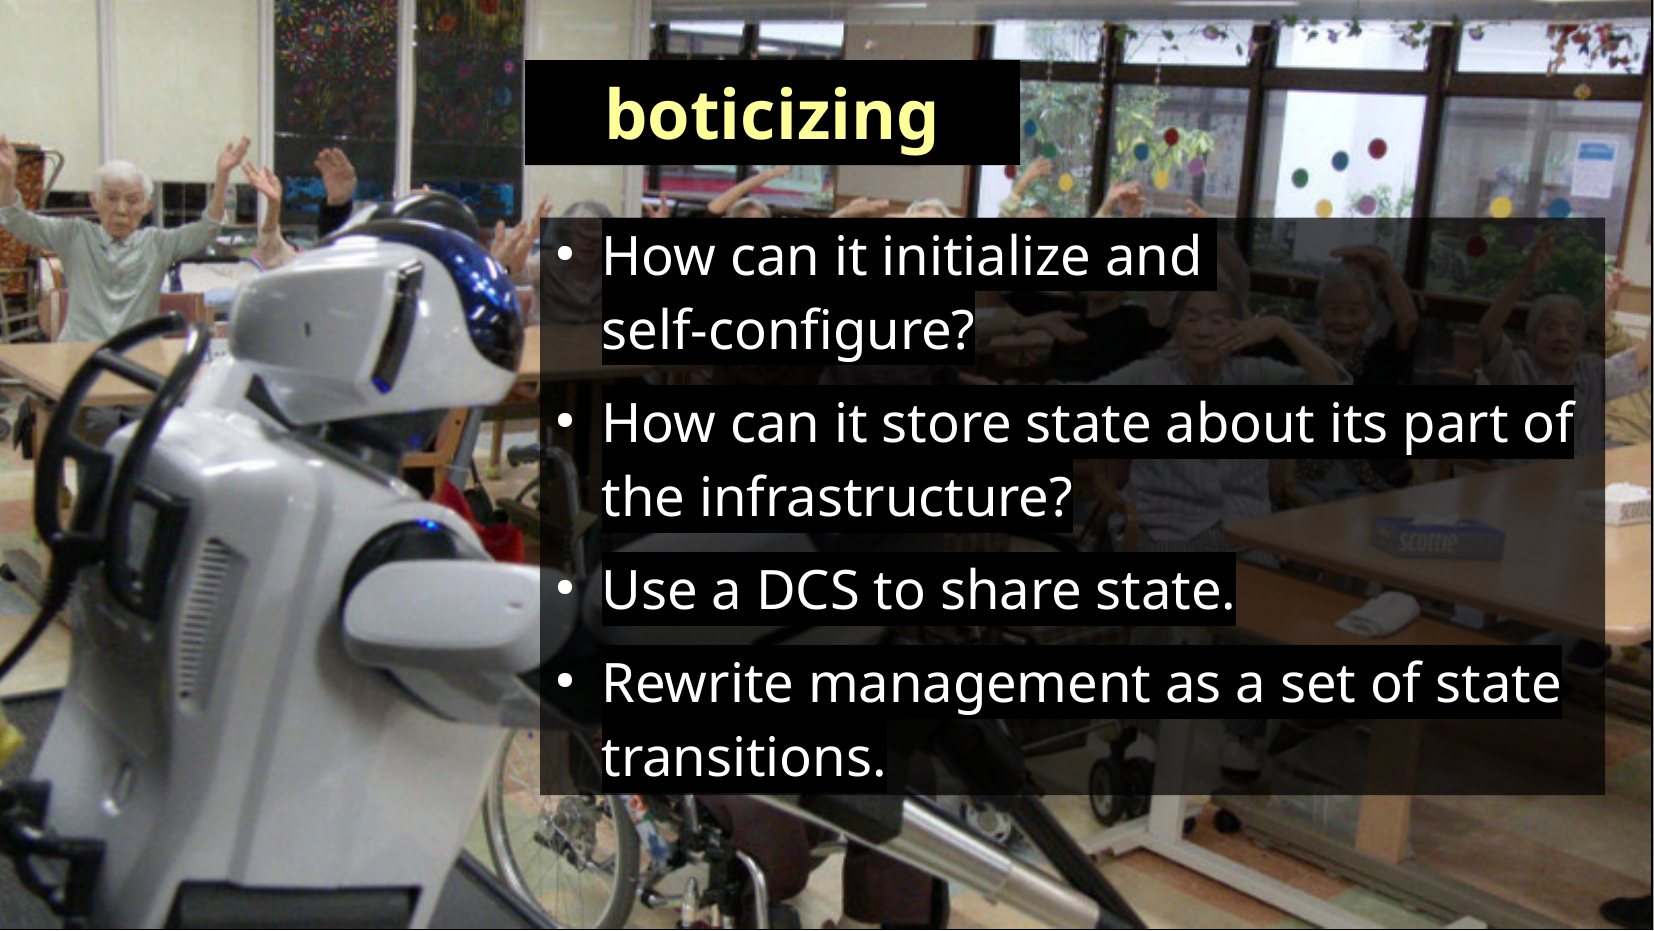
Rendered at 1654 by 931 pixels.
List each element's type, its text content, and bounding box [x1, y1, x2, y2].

title boticizing [525, 60, 1021, 166]
picture [0, 0, 1651, 929]
list How can it initialize and self-configure? How can it store state about its part of the infrastructure? Use a DCS to share state. Rewrite management as a set of state transitions. [540, 217, 1606, 796]
